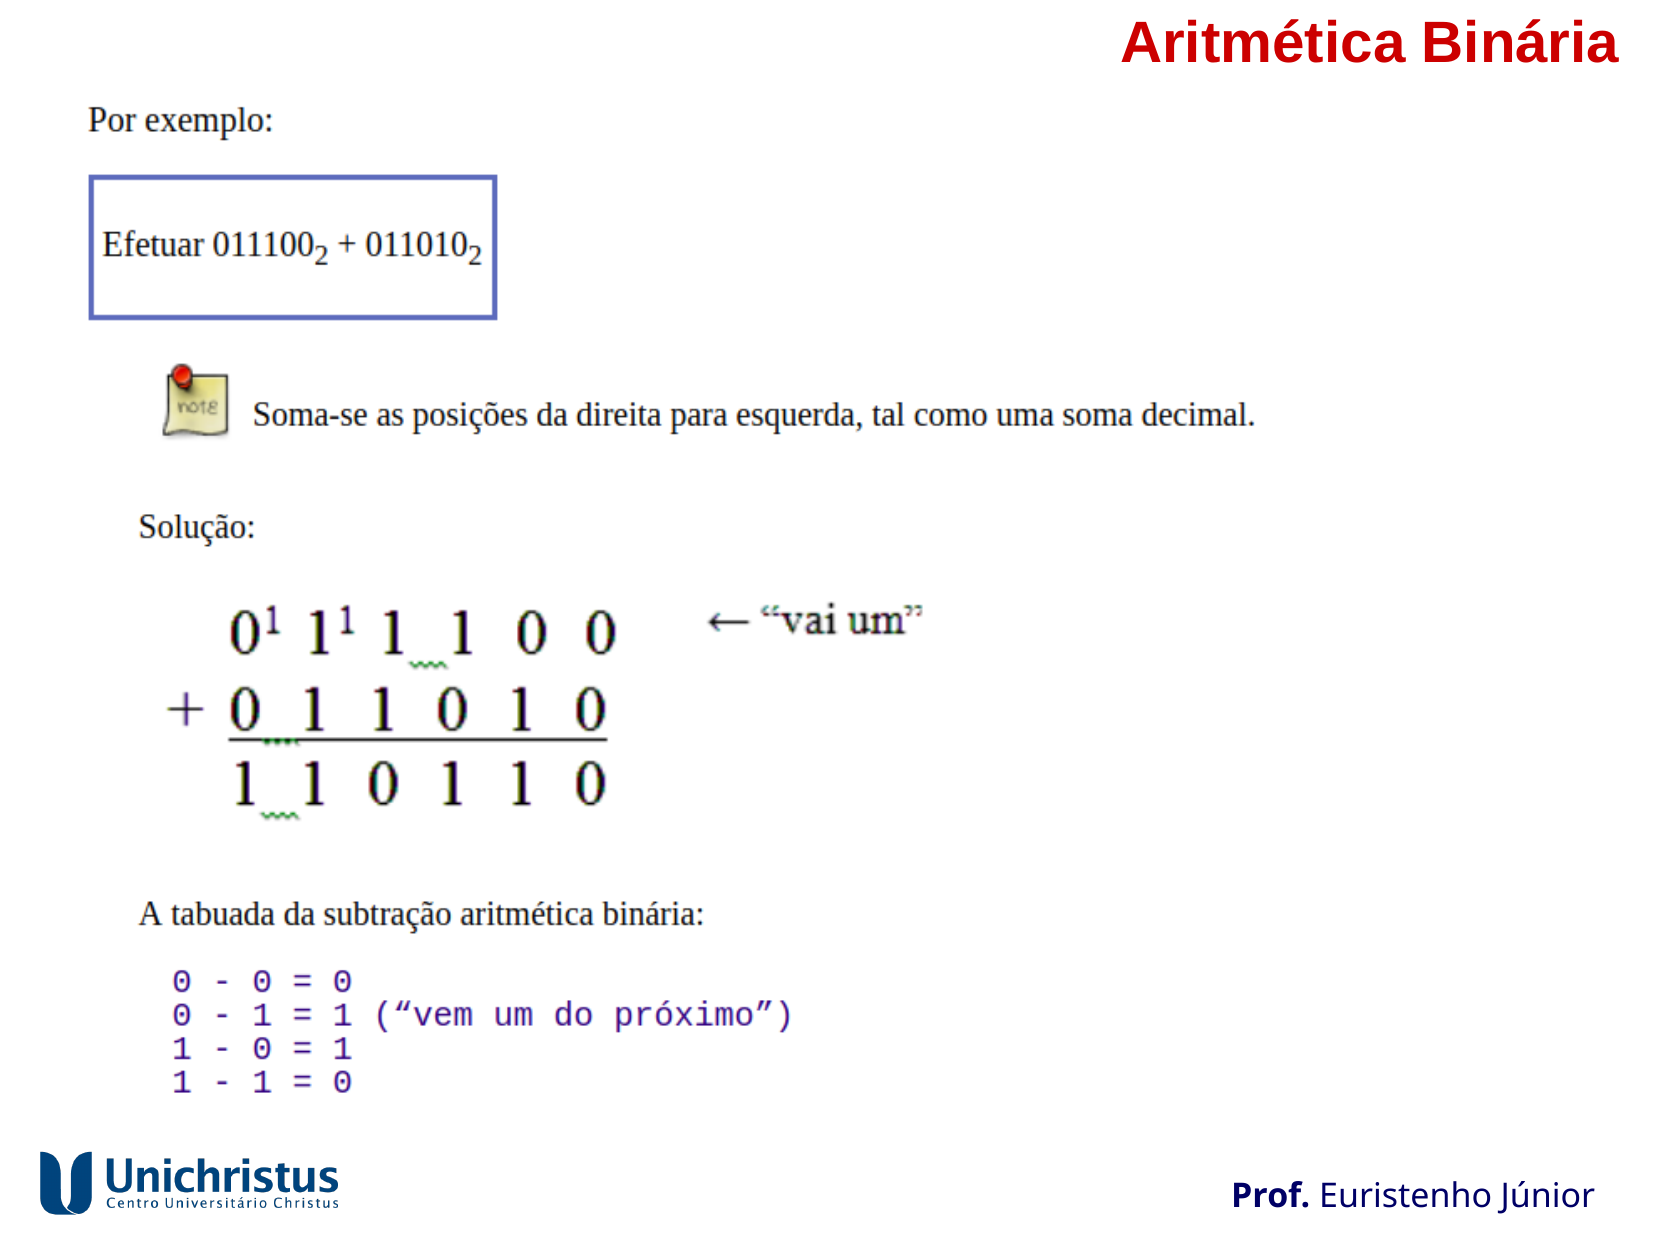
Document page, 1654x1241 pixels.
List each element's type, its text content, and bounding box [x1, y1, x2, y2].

text_box Aritmética Binária [1105, 2, 1654, 95]
picture [35, 1148, 343, 1217]
picture [70, 92, 515, 343]
text_box Prof. Euristenho Júnior [1216, 1163, 1654, 1224]
picture [106, 354, 1276, 1113]
